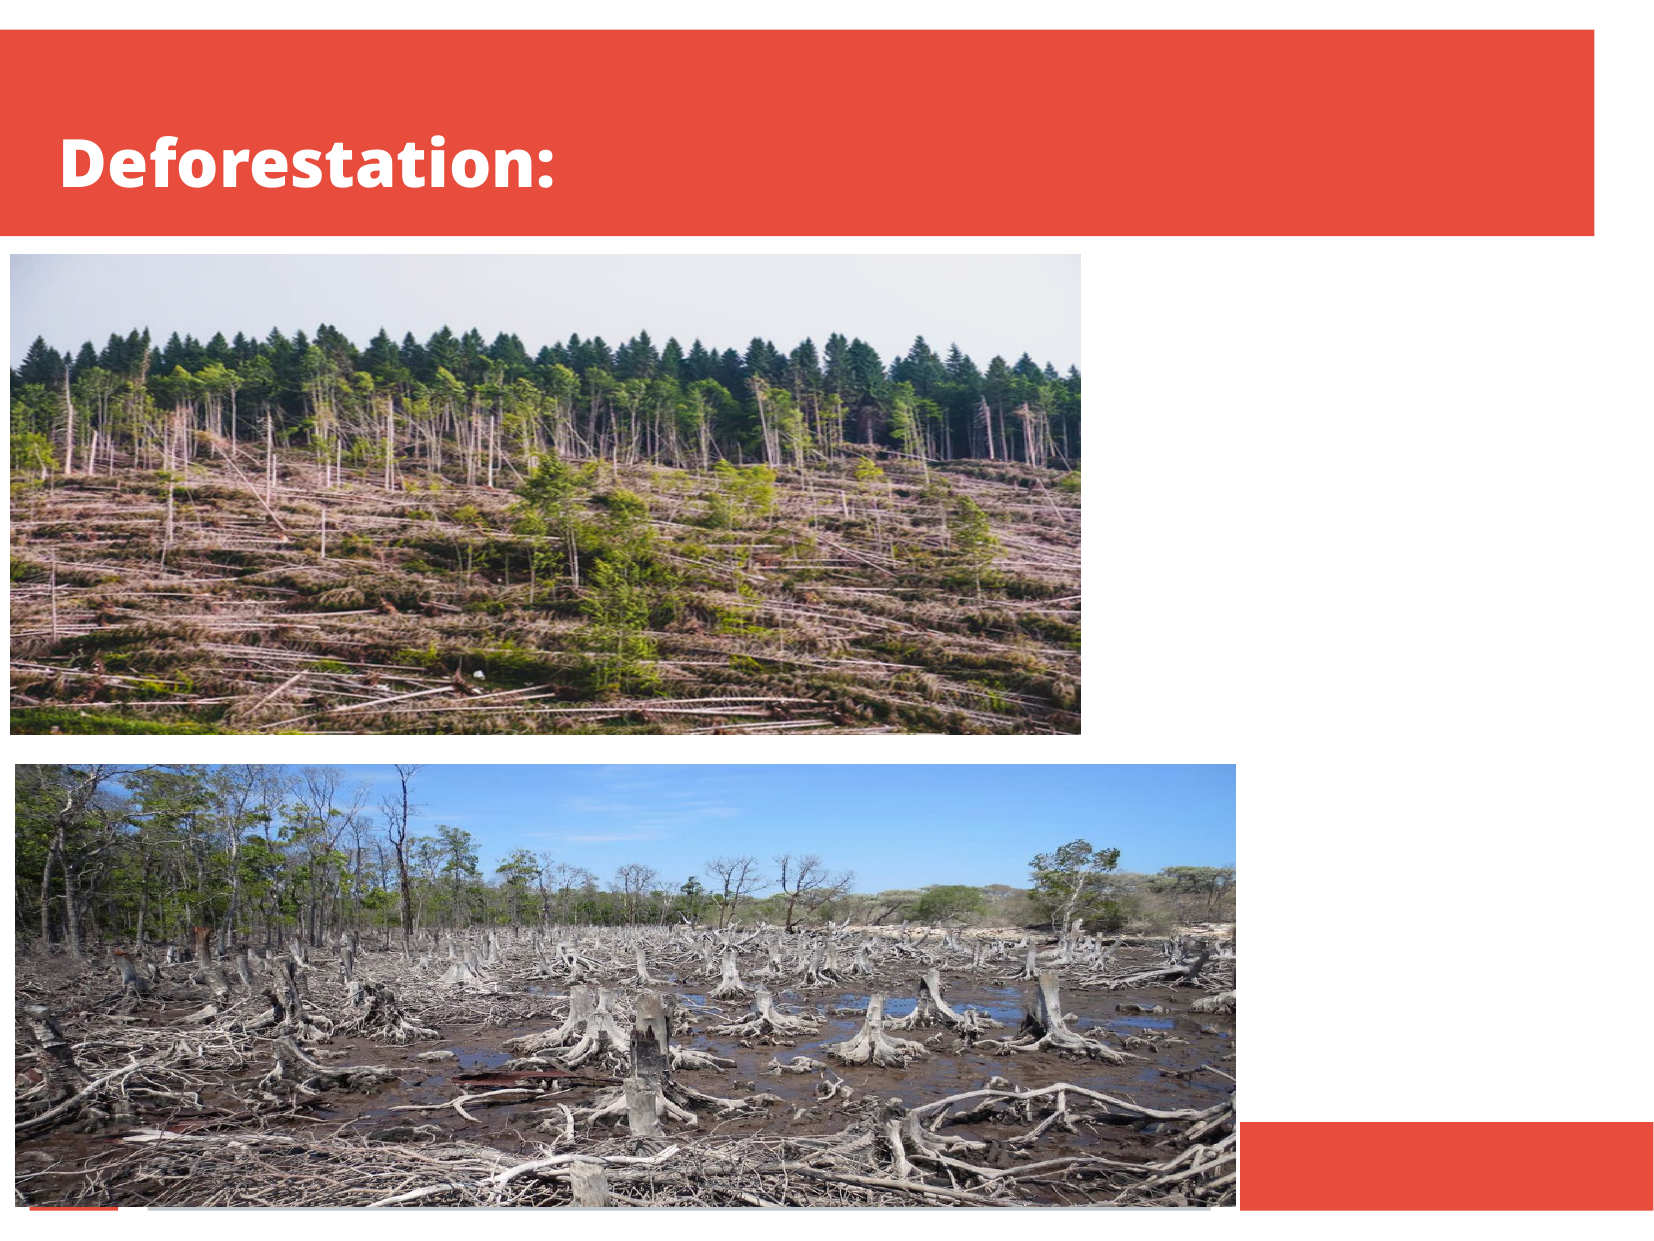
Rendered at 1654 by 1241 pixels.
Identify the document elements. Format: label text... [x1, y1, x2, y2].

picture [15, 764, 1236, 1207]
picture [10, 254, 1081, 735]
title Deforestation: [59, 59, 1595, 207]
